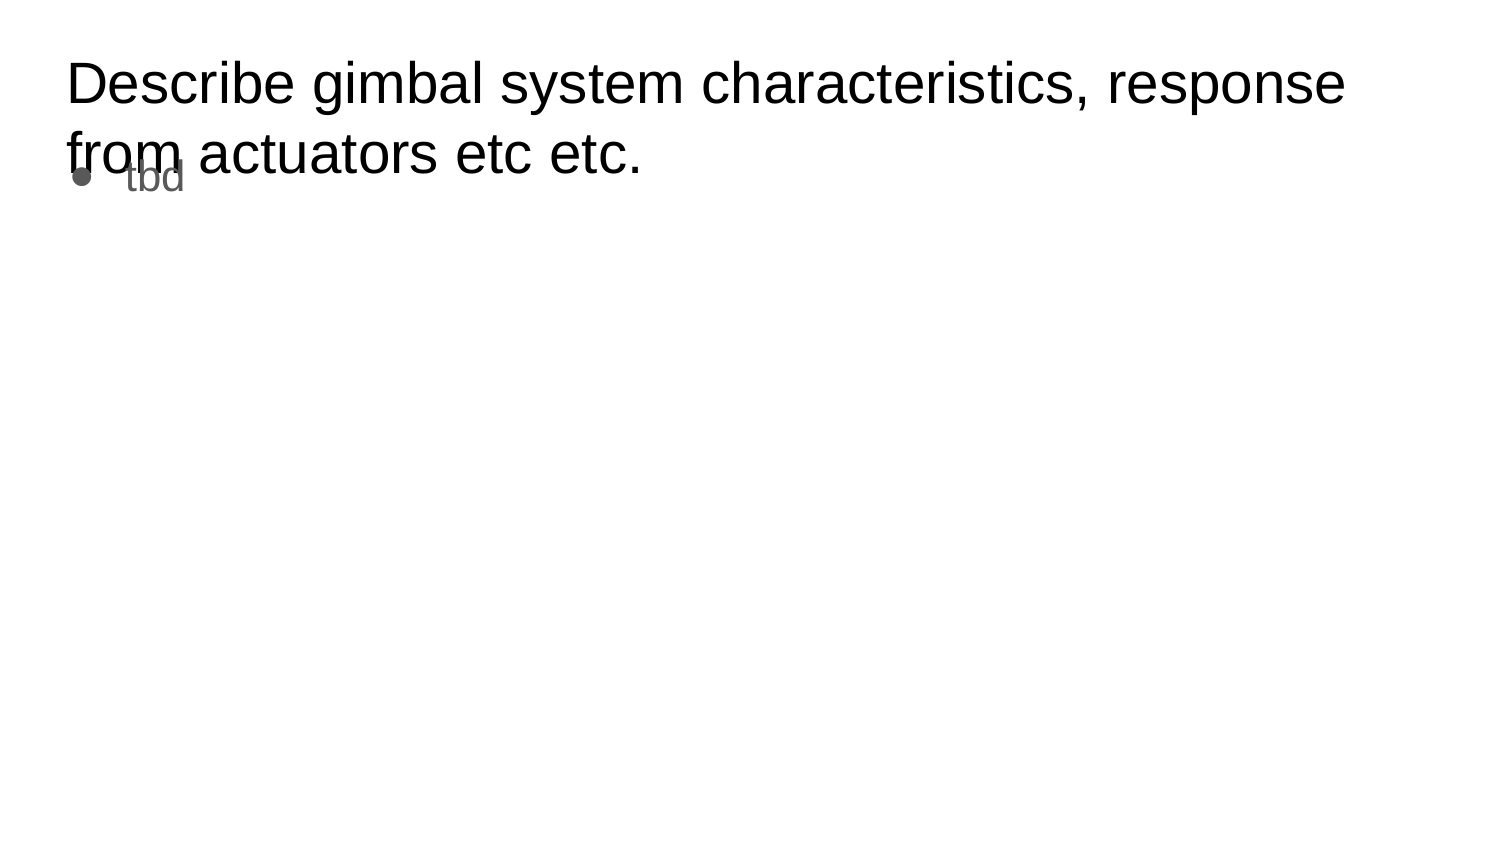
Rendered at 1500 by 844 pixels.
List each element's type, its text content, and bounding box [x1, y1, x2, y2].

title Describe gimbal system characteristics, response from actuators etc etc. [51, 29, 1449, 124]
list tbd [34, 132, 1433, 694]
